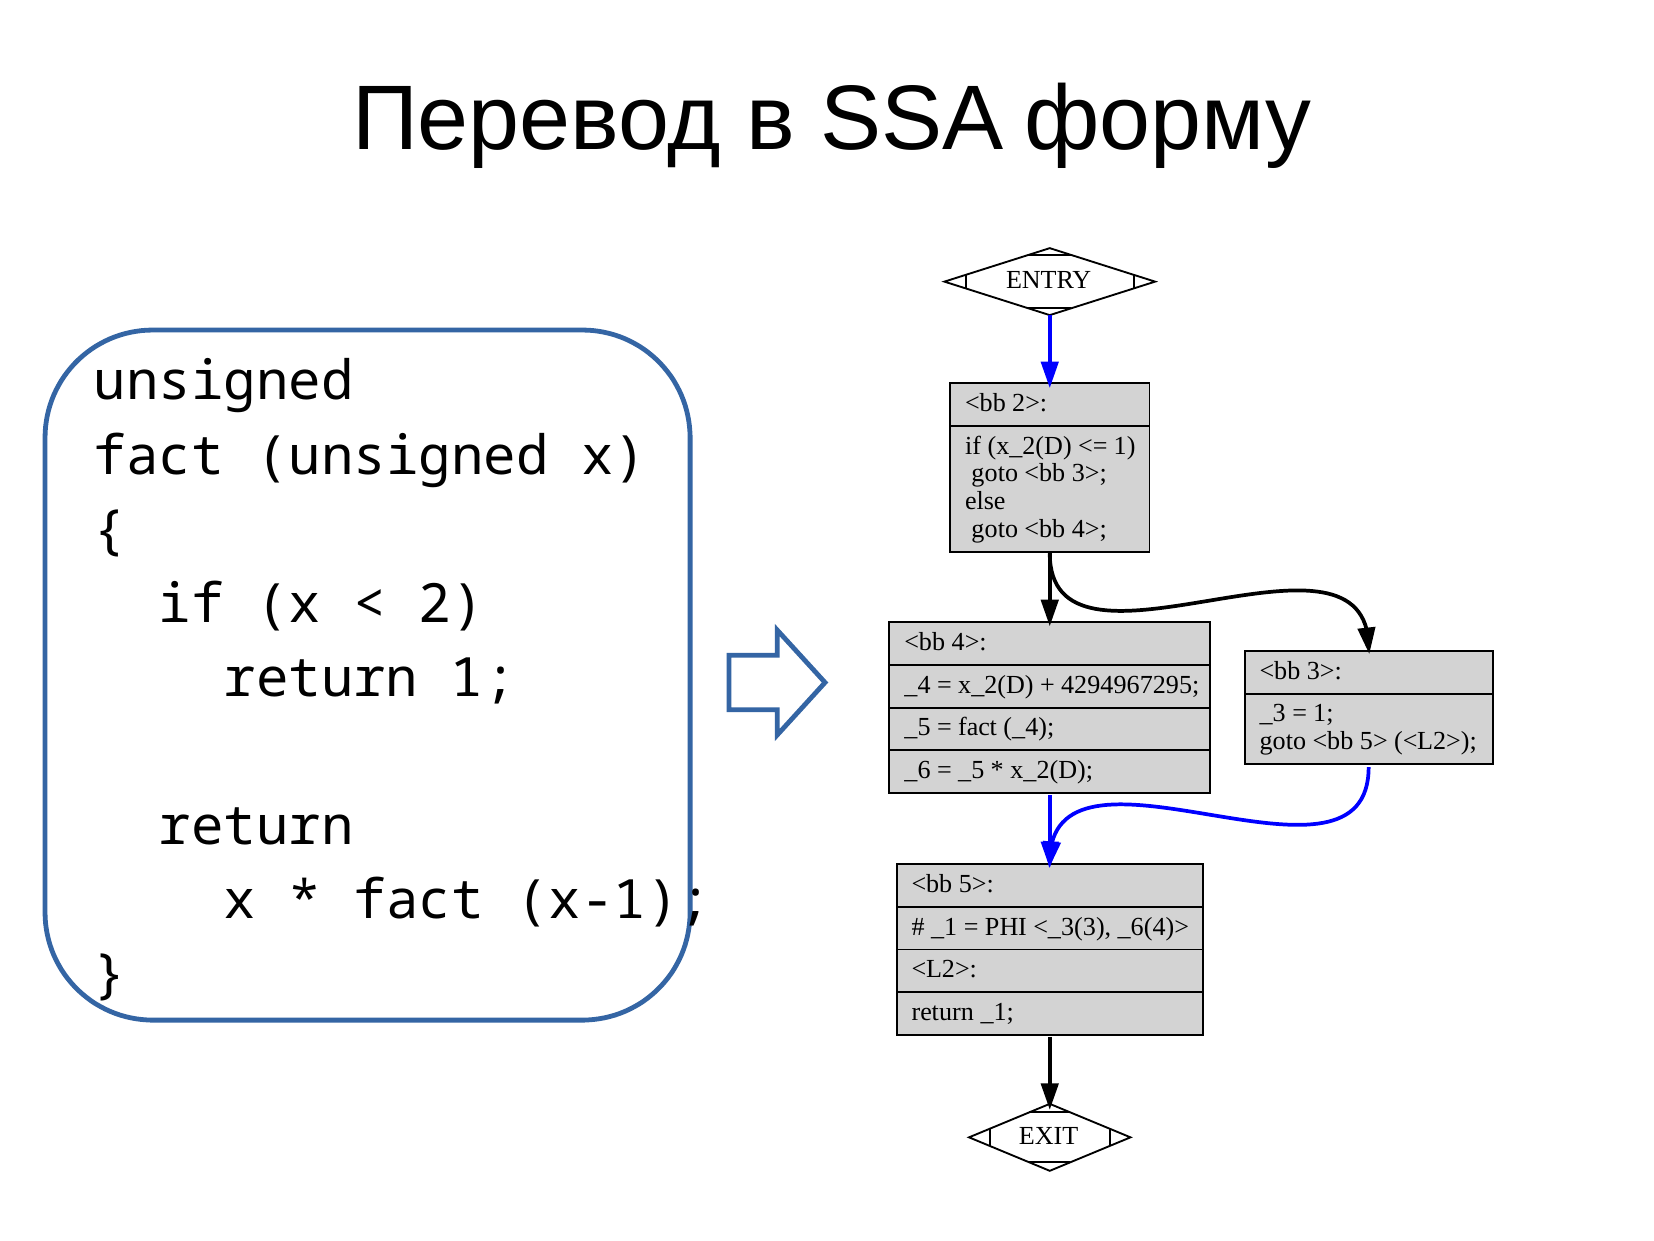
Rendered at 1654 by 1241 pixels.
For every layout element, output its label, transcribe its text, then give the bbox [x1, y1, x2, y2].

title Перевод в SSA форму [30, 45, 1636, 181]
text_box [728, 630, 826, 736]
picture [816, 240, 1501, 1179]
text_box unsigned fact (unsigned x) { if (x < 2) return 1; return x * fact (x-1); } [45, 330, 691, 1021]
